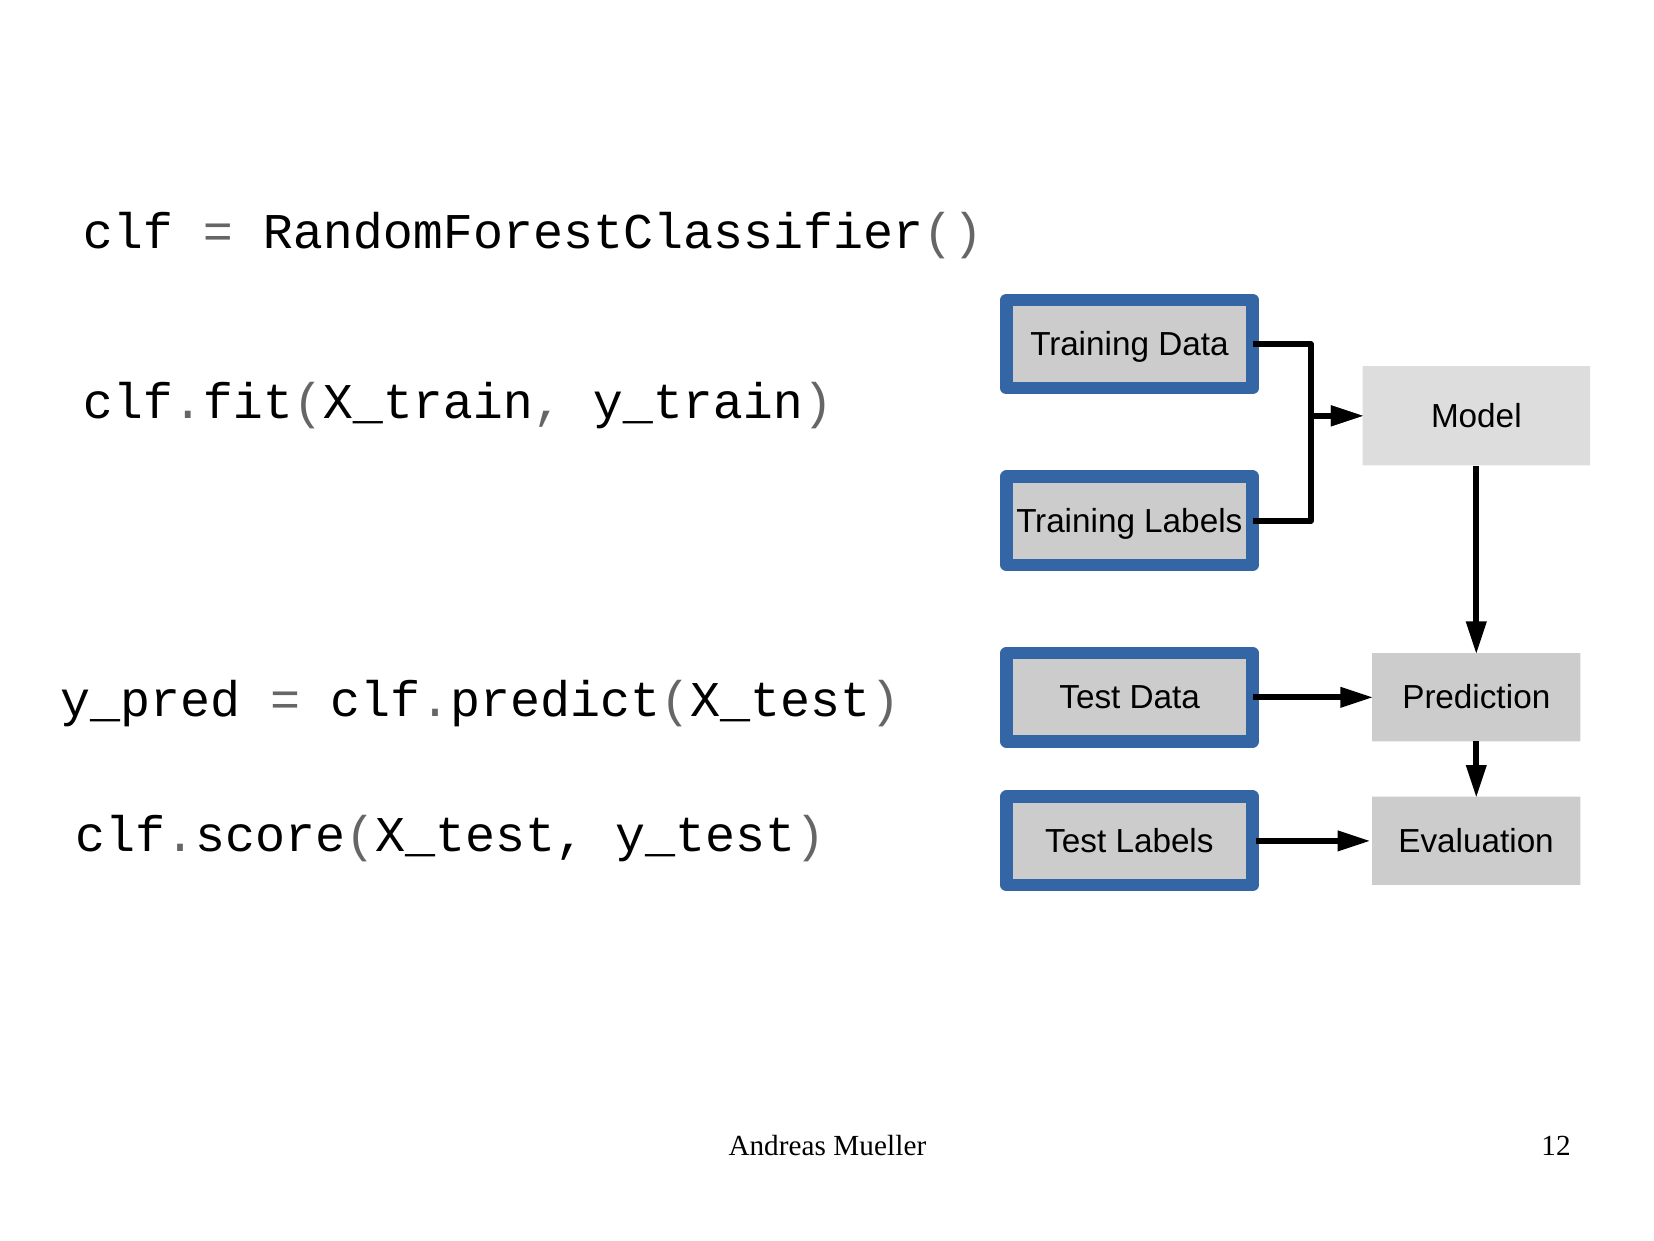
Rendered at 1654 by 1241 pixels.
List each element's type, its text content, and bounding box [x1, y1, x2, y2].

text_box Evaluation [1372, 796, 1581, 885]
text_box Prediction [1372, 653, 1581, 742]
text_box y_pred = clf.predict(X_test) [60, 675, 916, 766]
text_box Training Data [1006, 299, 1253, 389]
text_box clf.score(X_test, y_test) [75, 810, 1486, 961]
text_box clf = RandomForestClassifier() clf.fit(X_train, y_train) [82, 150, 1411, 766]
text_box Test Data [1006, 653, 1253, 742]
text_box Training Labels [1006, 476, 1253, 565]
text_box Test Labels [1006, 796, 1253, 885]
text_box Model [1362, 366, 1591, 466]
